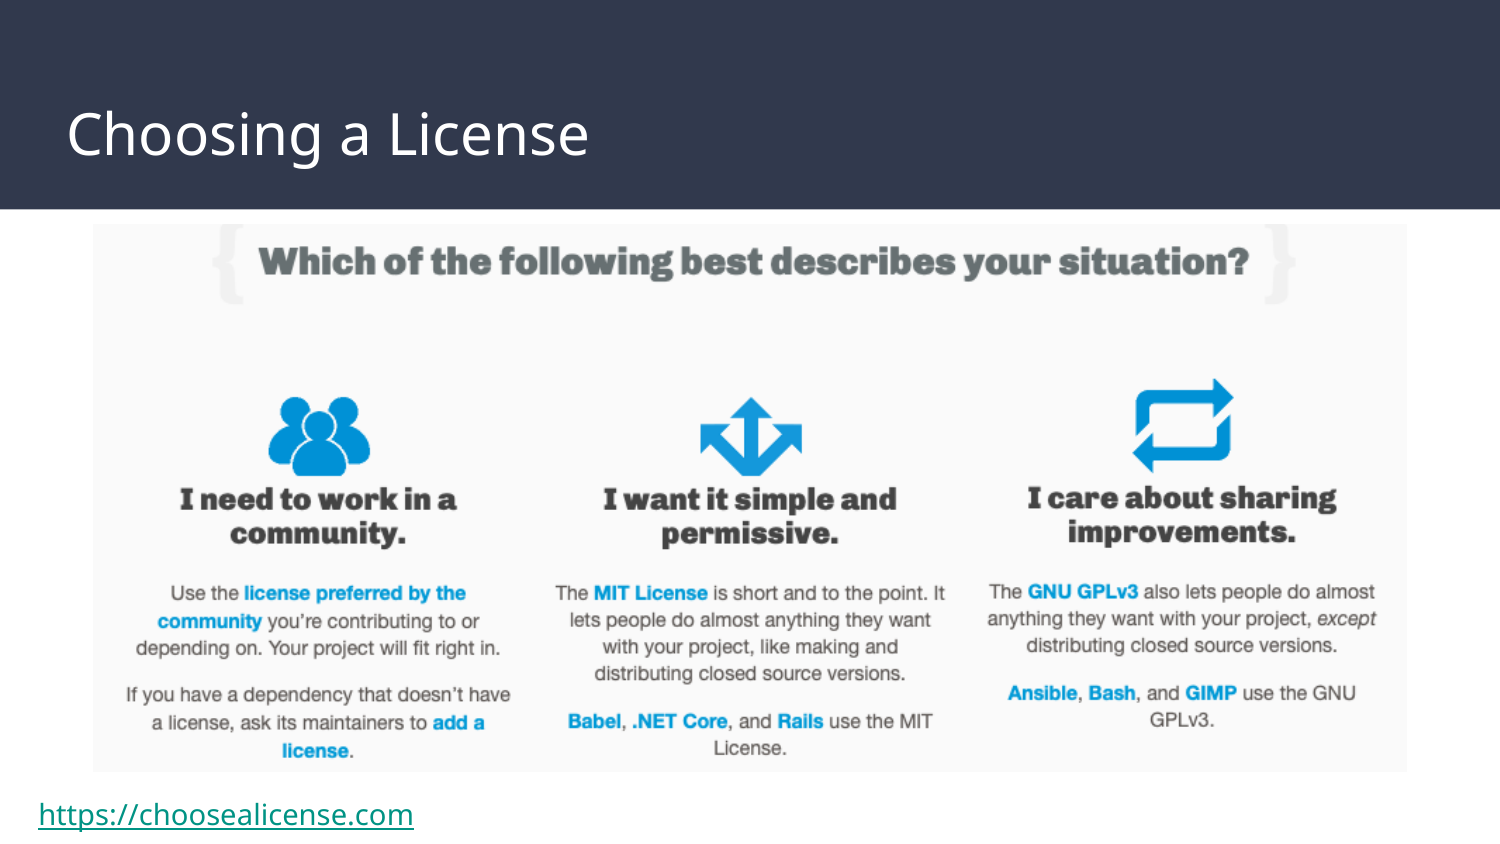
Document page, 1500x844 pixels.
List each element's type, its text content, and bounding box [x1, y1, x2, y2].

text_box https://choosealicense.com [23, 781, 1176, 834]
title Choosing a License [51, 82, 1449, 185]
picture [93, 224, 1407, 772]
